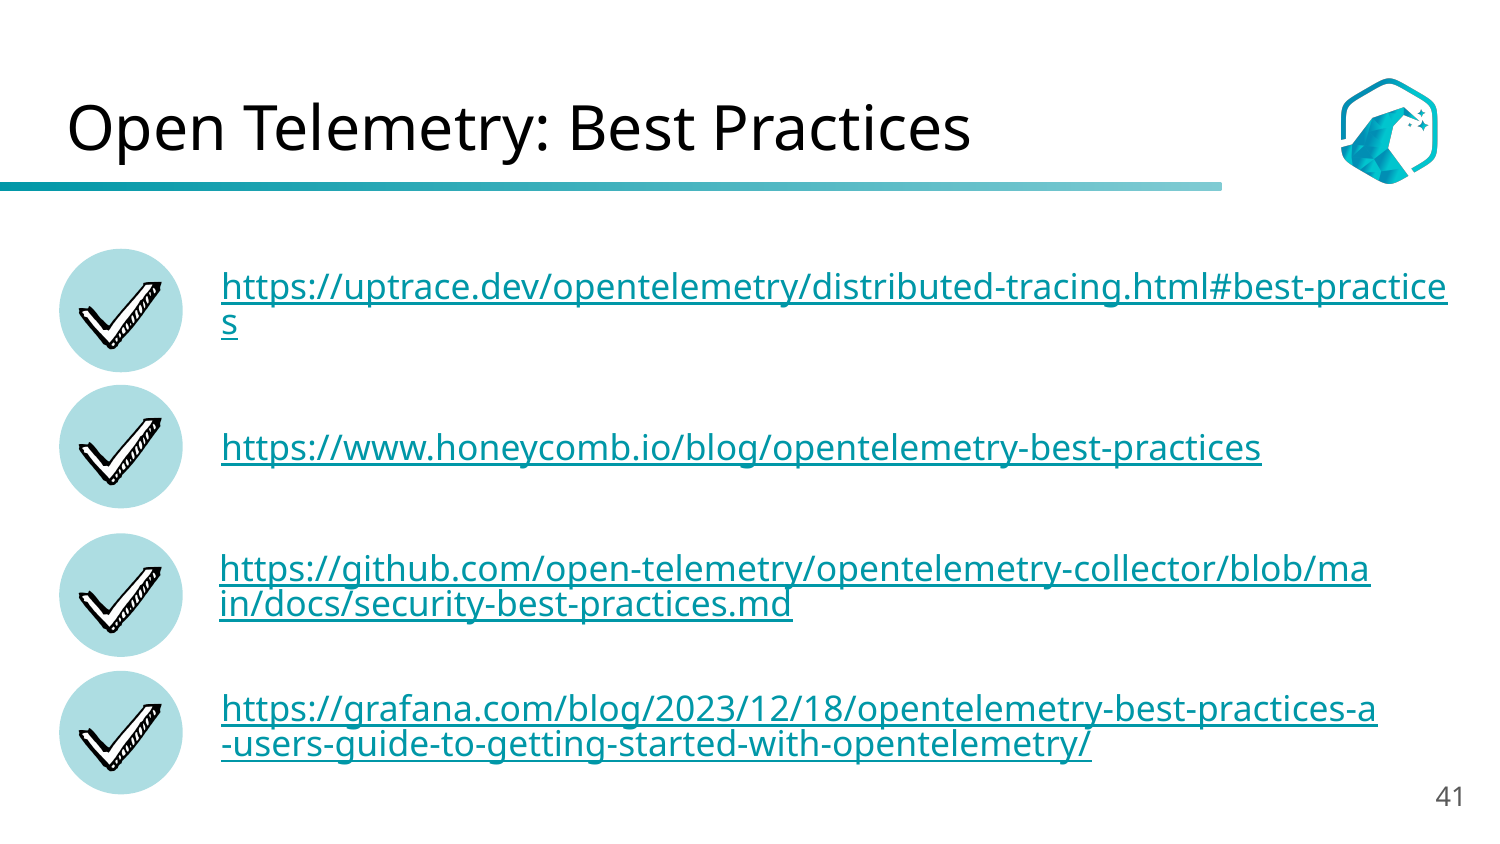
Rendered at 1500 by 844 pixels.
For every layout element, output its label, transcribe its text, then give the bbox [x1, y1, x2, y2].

picture [77, 566, 165, 635]
picture [77, 417, 165, 487]
text_box https://github.com/open-telemetry/opentelemetry-collector/blob/main/docs/security-best-practices.md [204, 530, 1392, 610]
text_box [59, 533, 183, 657]
title Open Telemetry: Best Practices [51, 72, 1449, 167]
text_box https://grafana.com/blog/2023/12/18/opentelemetry-best-practices-a-users-guide-to-getting-started-with-opentelemetry/ [206, 670, 1394, 750]
picture [77, 703, 165, 773]
text_box https://uptrace.dev/opentelemetry/distributed-tracing.html#best-practices [206, 248, 1466, 328]
picture [77, 281, 165, 351]
text_box [59, 248, 183, 373]
text_box [59, 670, 183, 795]
slide_number <number> [1391, 764, 1482, 829]
picture [1330, 167, 1449, 188]
text_box https://www.honeycomb.io/blog/opentelemetry-best-practices [206, 409, 1500, 489]
text_box [59, 384, 183, 509]
